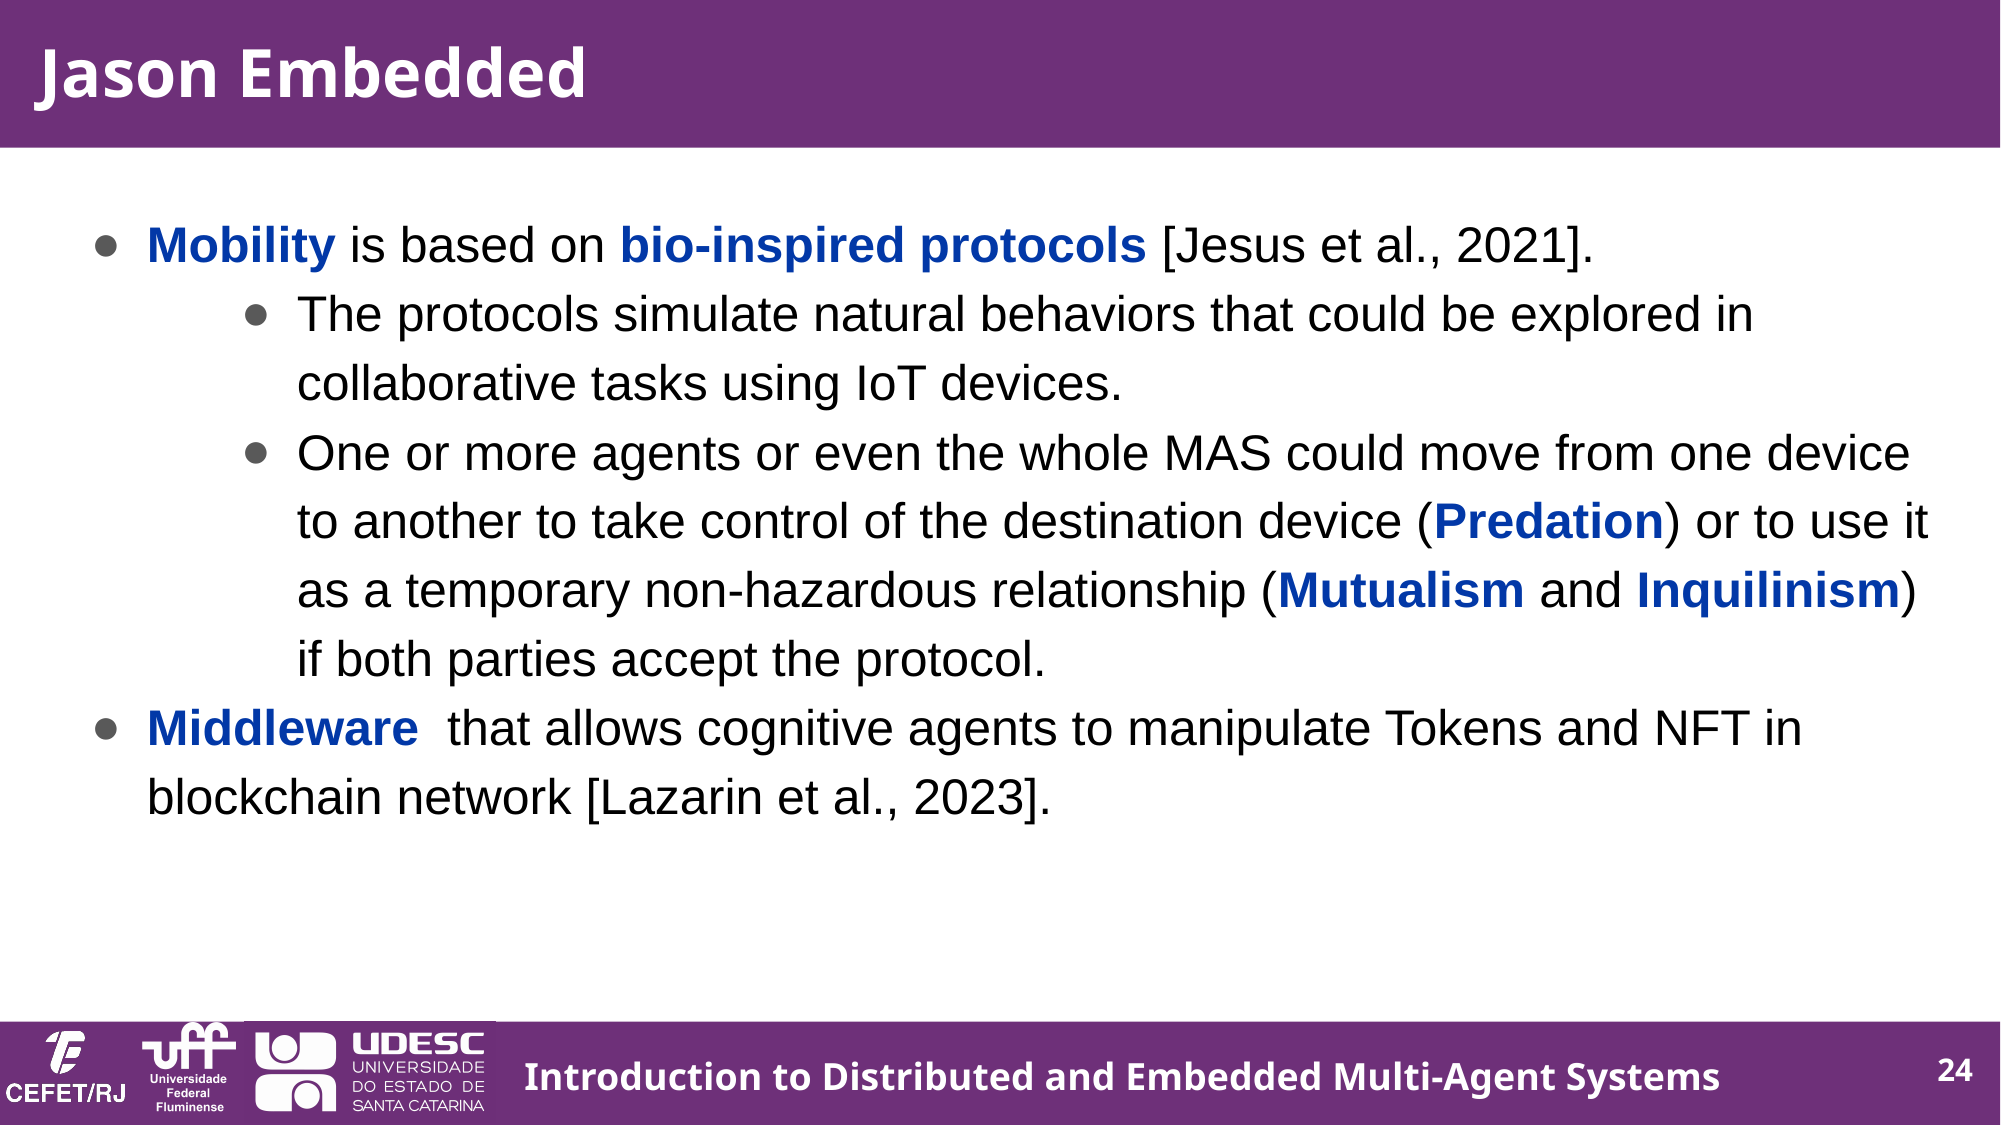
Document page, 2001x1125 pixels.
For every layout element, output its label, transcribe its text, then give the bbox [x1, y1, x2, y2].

text_box Mobility is based on bio-inspired protocols [Jesus et al., 2021]. The protocols simulate natural behaviors that could be explored in collaborative tasks using IoT devices. One or more agents or even the whole MAS could move from one device to another to take control of the destination device (Predation) or to use it as a temporary non-hazardous relationship (Mutualism and Inquilinism) if both parties accept the protocol. Middleware that allows cognitive agents to manipulate Tokens and NFT in blockchain network [Lazarin et al., 2023]. [57, 188, 1967, 1016]
picture [6, 1009, 125, 1125]
picture [244, 1021, 496, 1123]
text_box Jason Embedded [25, 23, 1999, 119]
picture [141, 1021, 237, 1117]
